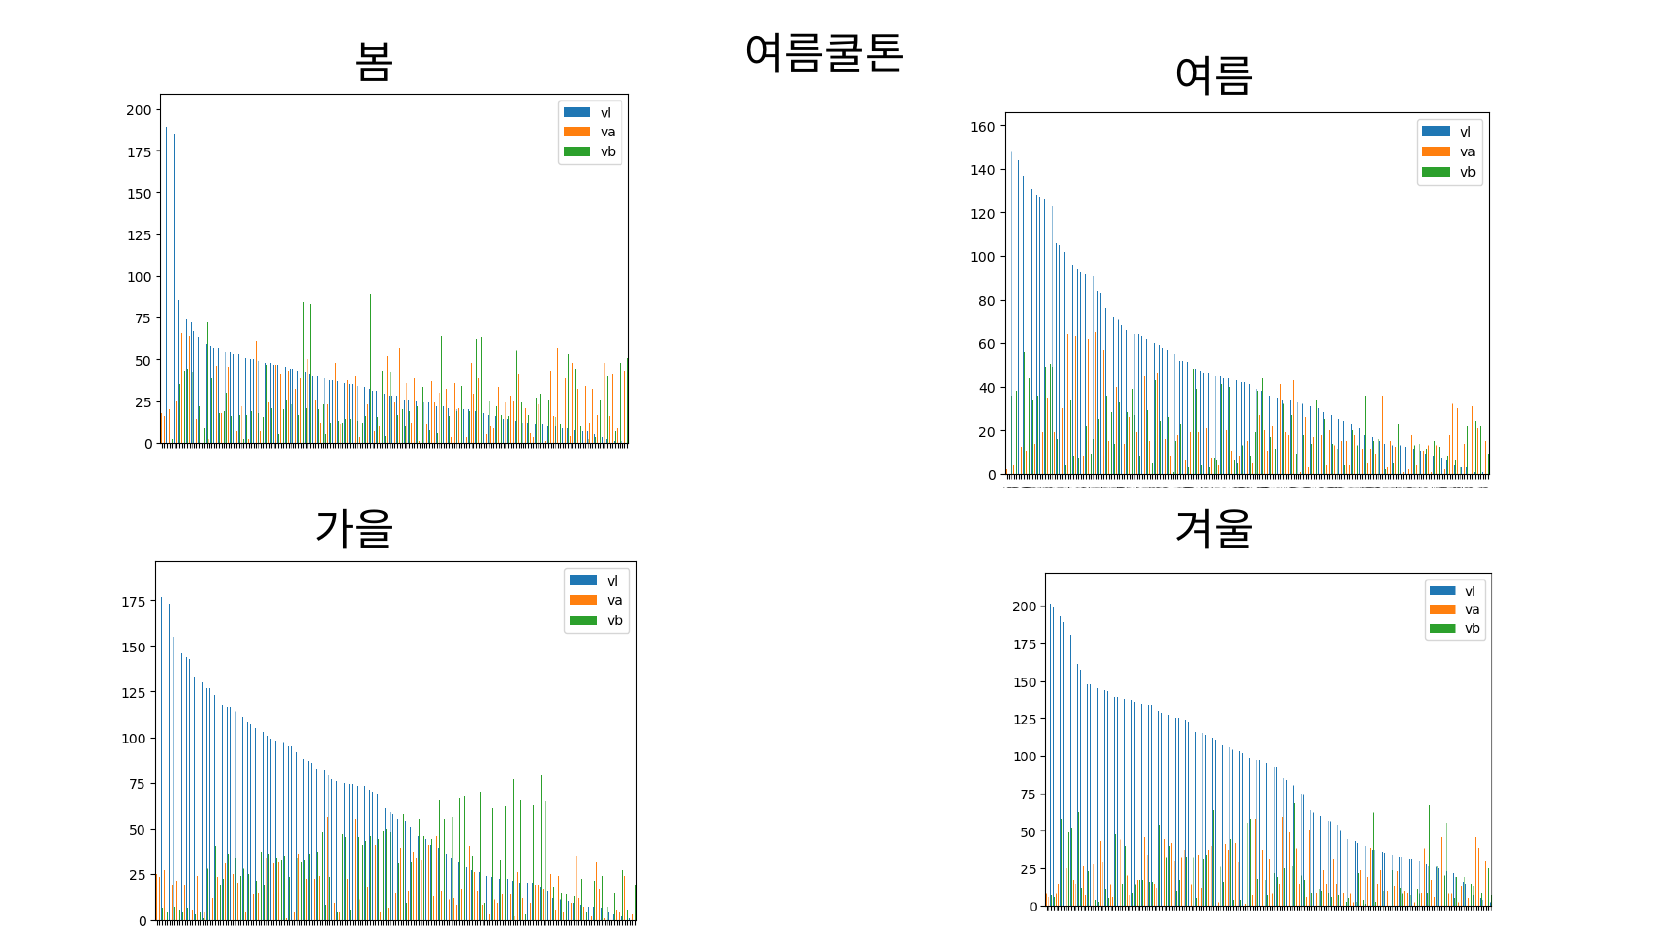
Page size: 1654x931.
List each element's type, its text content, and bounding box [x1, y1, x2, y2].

text_box 겨울 [1159, 488, 1351, 562]
picture [126, 84, 638, 451]
text_box 봄 [262, 0, 488, 84]
text_box 가을 [300, 487, 491, 555]
picture [1012, 562, 1501, 911]
picture [112, 555, 638, 931]
picture [971, 109, 1501, 488]
text_box 여름 [1159, 34, 1351, 109]
text_box 여름쿨톤 [712, 0, 938, 151]
